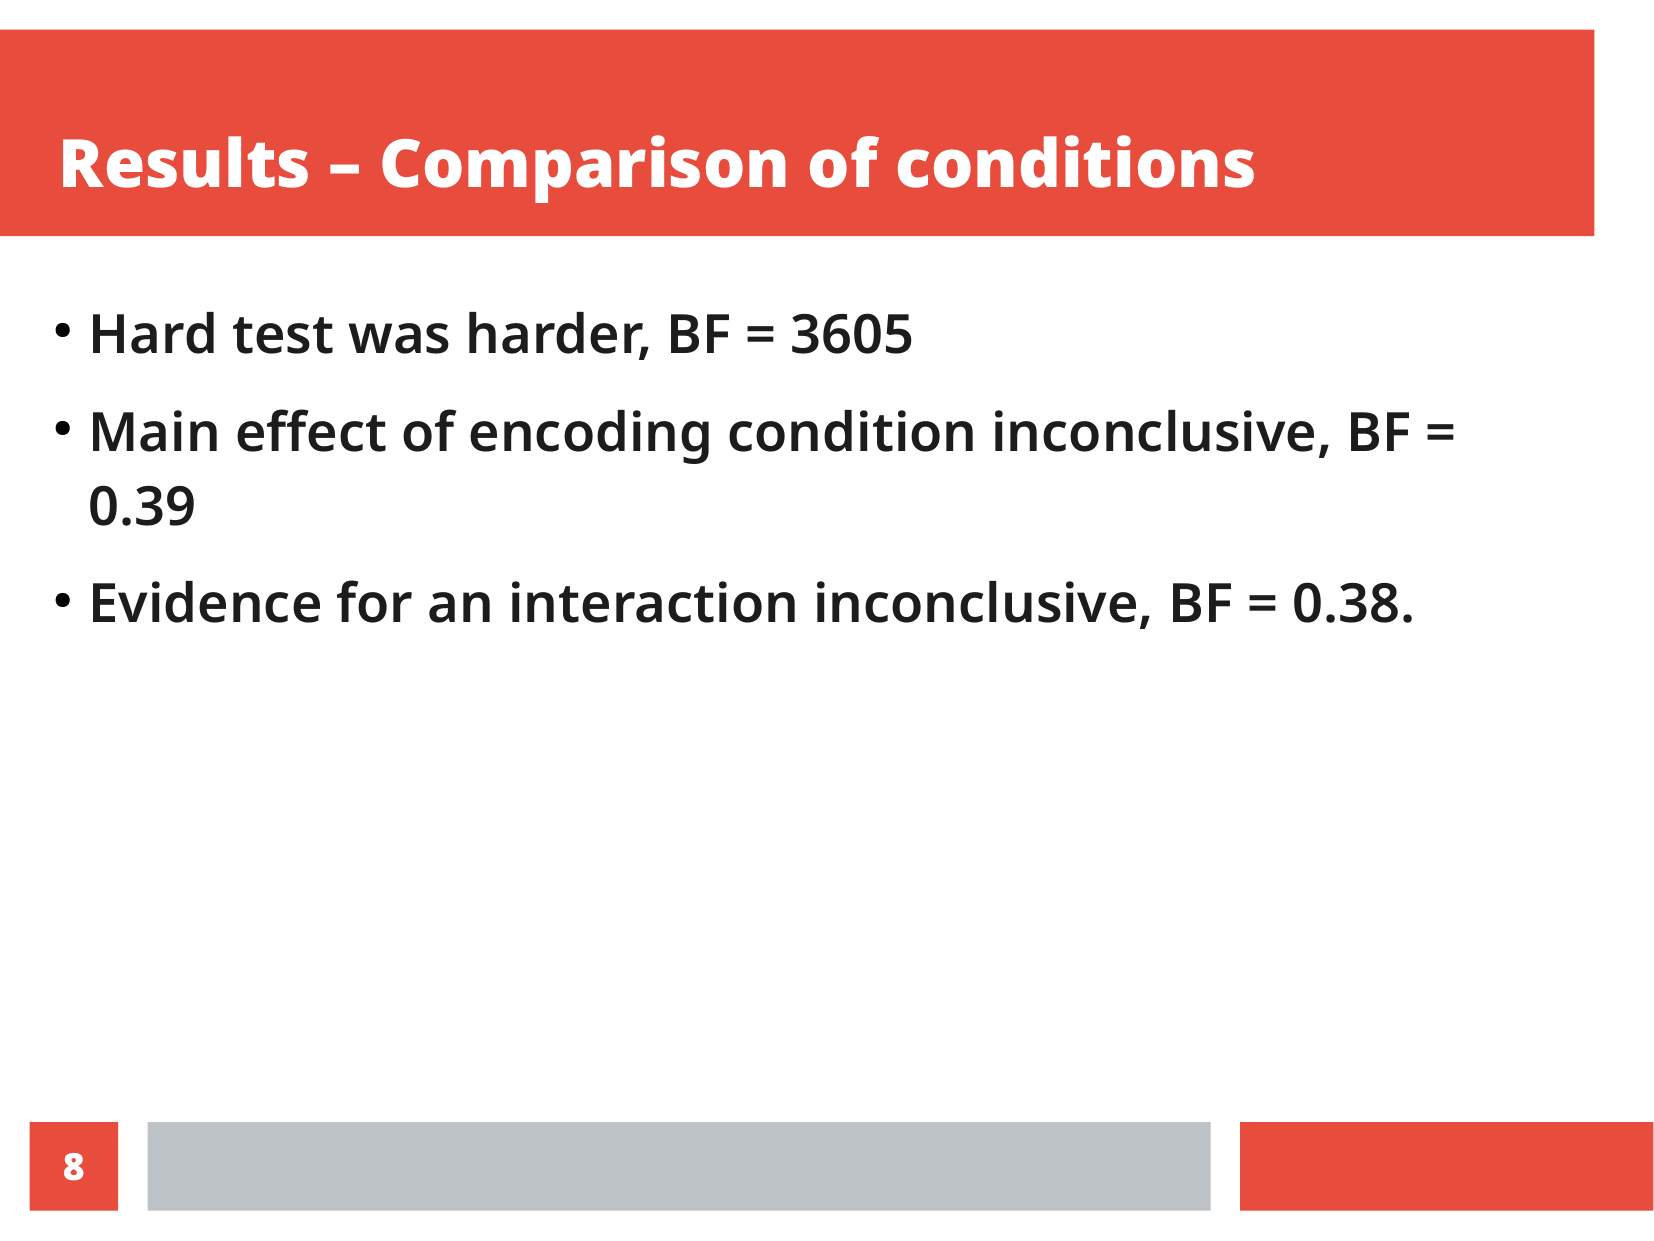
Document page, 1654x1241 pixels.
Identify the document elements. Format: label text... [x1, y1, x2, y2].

title Results – Comparison of conditions [59, 59, 1595, 207]
list Hard test was harder, BF = 3605 Main effect of encoding condition inconclusive, BF = 0.39 Evidence for an interaction inconclusive, BF = 0.38. [53, 295, 1560, 1063]
